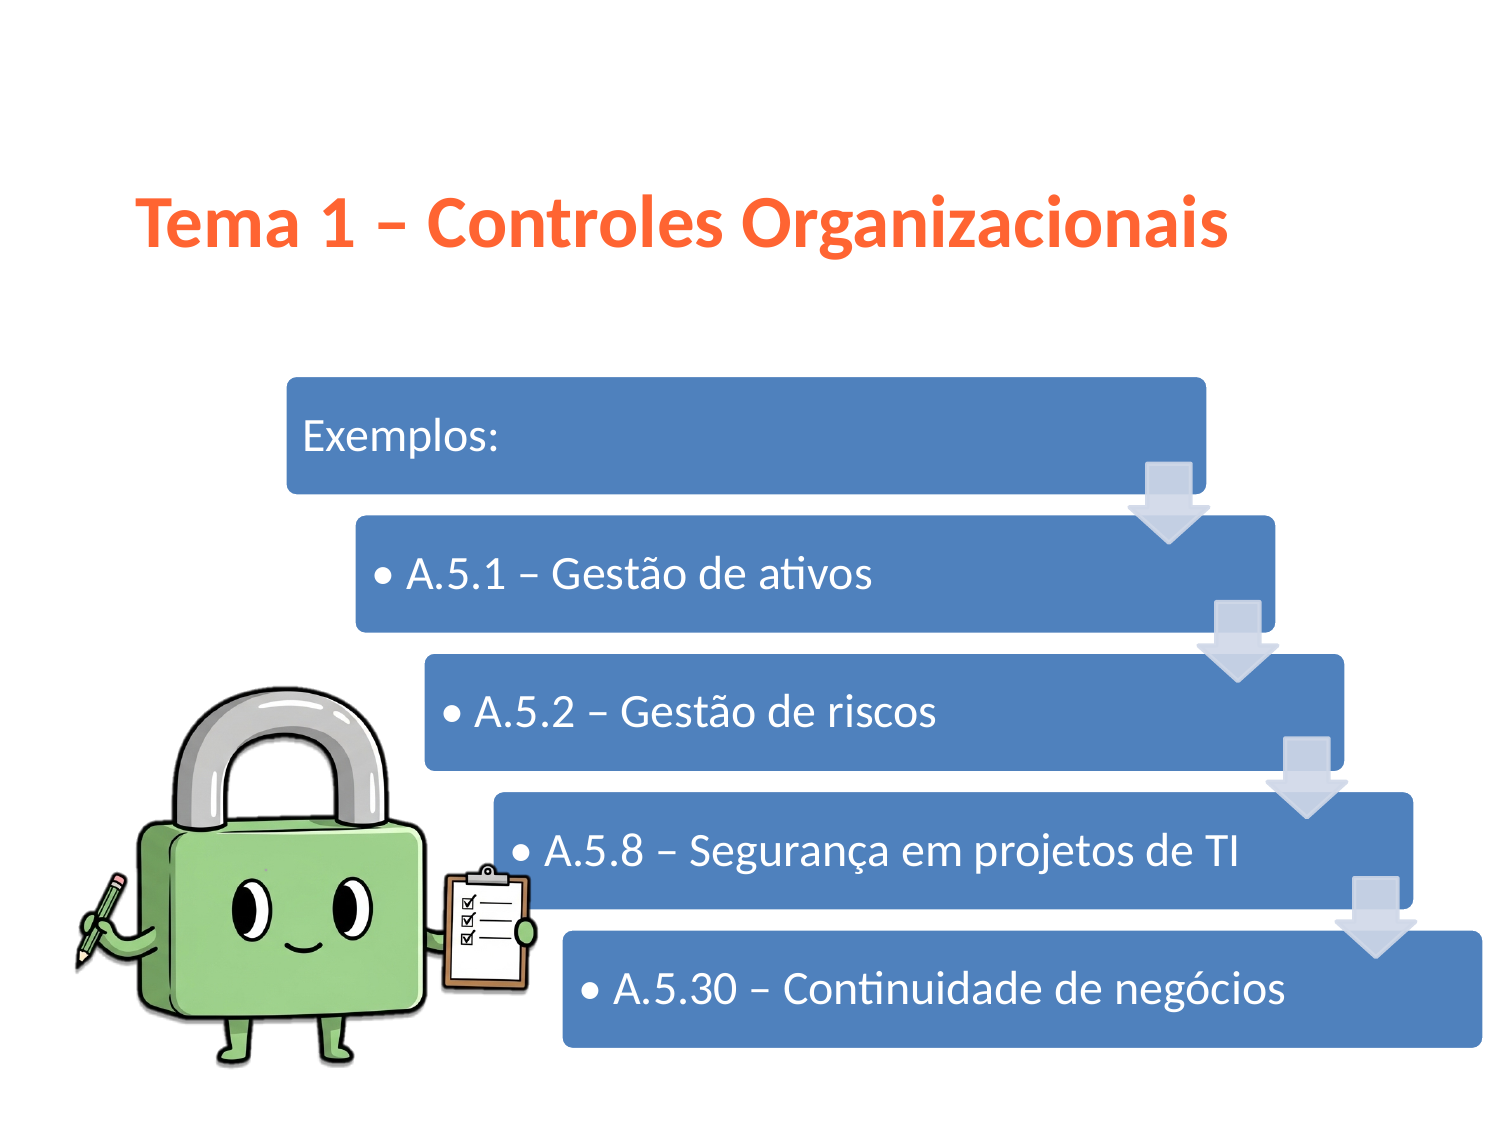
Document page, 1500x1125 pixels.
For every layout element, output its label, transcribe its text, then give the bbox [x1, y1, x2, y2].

text_box [1129, 463, 1209, 543]
text_box [1336, 878, 1416, 958]
text_box [1267, 738, 1347, 818]
text_box Tema 1 – Controles Organizacionais [120, 120, 1396, 346]
text_box • A.5.8 – Segurança em projetos de TI [751, 790, 1416, 912]
text_box [1198, 602, 1278, 682]
text_box Exemplos: [284, 374, 1209, 497]
text_box • A.5.30 – Continuidade de negócios [751, 928, 1485, 1051]
text_box • A.5.1 – Gestão de ativos [353, 513, 1278, 635]
picture [0, 637, 751, 1125]
text_box • A.5.2 – Gestão de riscos [751, 651, 1347, 774]
